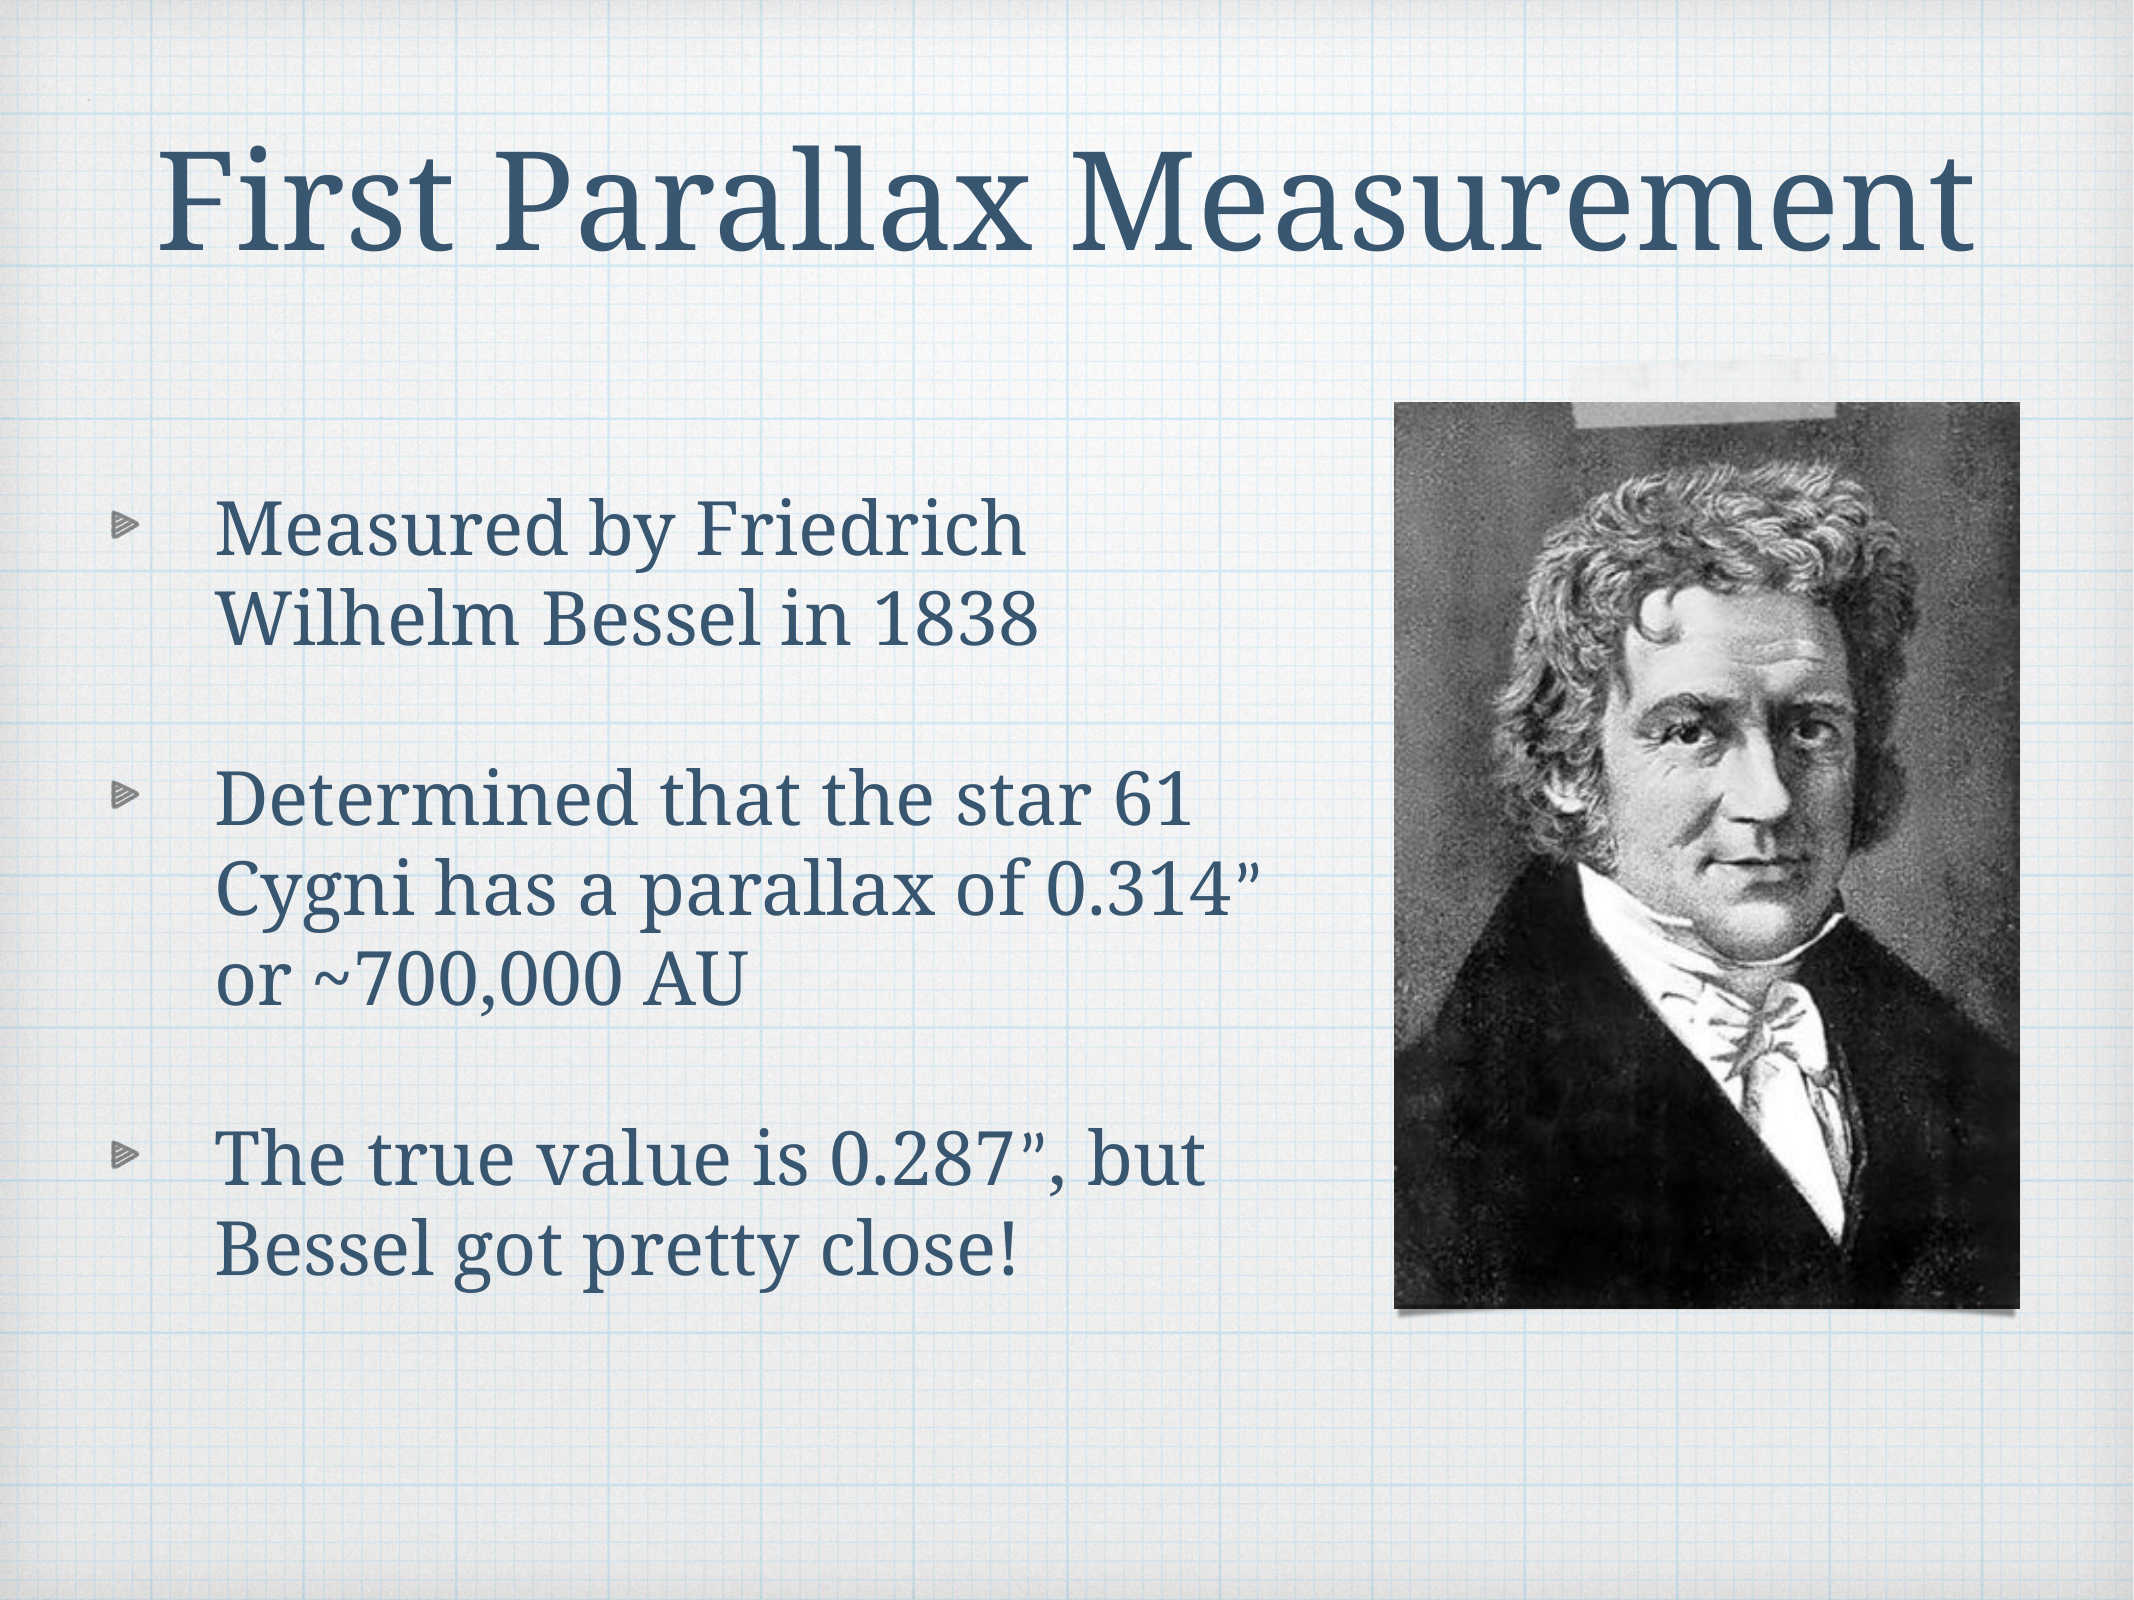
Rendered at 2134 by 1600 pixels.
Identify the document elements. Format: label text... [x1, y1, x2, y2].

picture [110, 509, 141, 540]
picture [110, 779, 141, 810]
text_box First Parallax Measurement [2, 0, 2131, 396]
picture [0, 0, 2134, 1600]
picture [110, 1139, 141, 1170]
text_box Measured by Friedrich Wilhelm Bessel in 1838 Determined that the star 61 Cygni has a parallax of 0.314” or ~700,000 AU The true value is 0.287”, but Bessel got pretty close! [101, 335, 1334, 1435]
